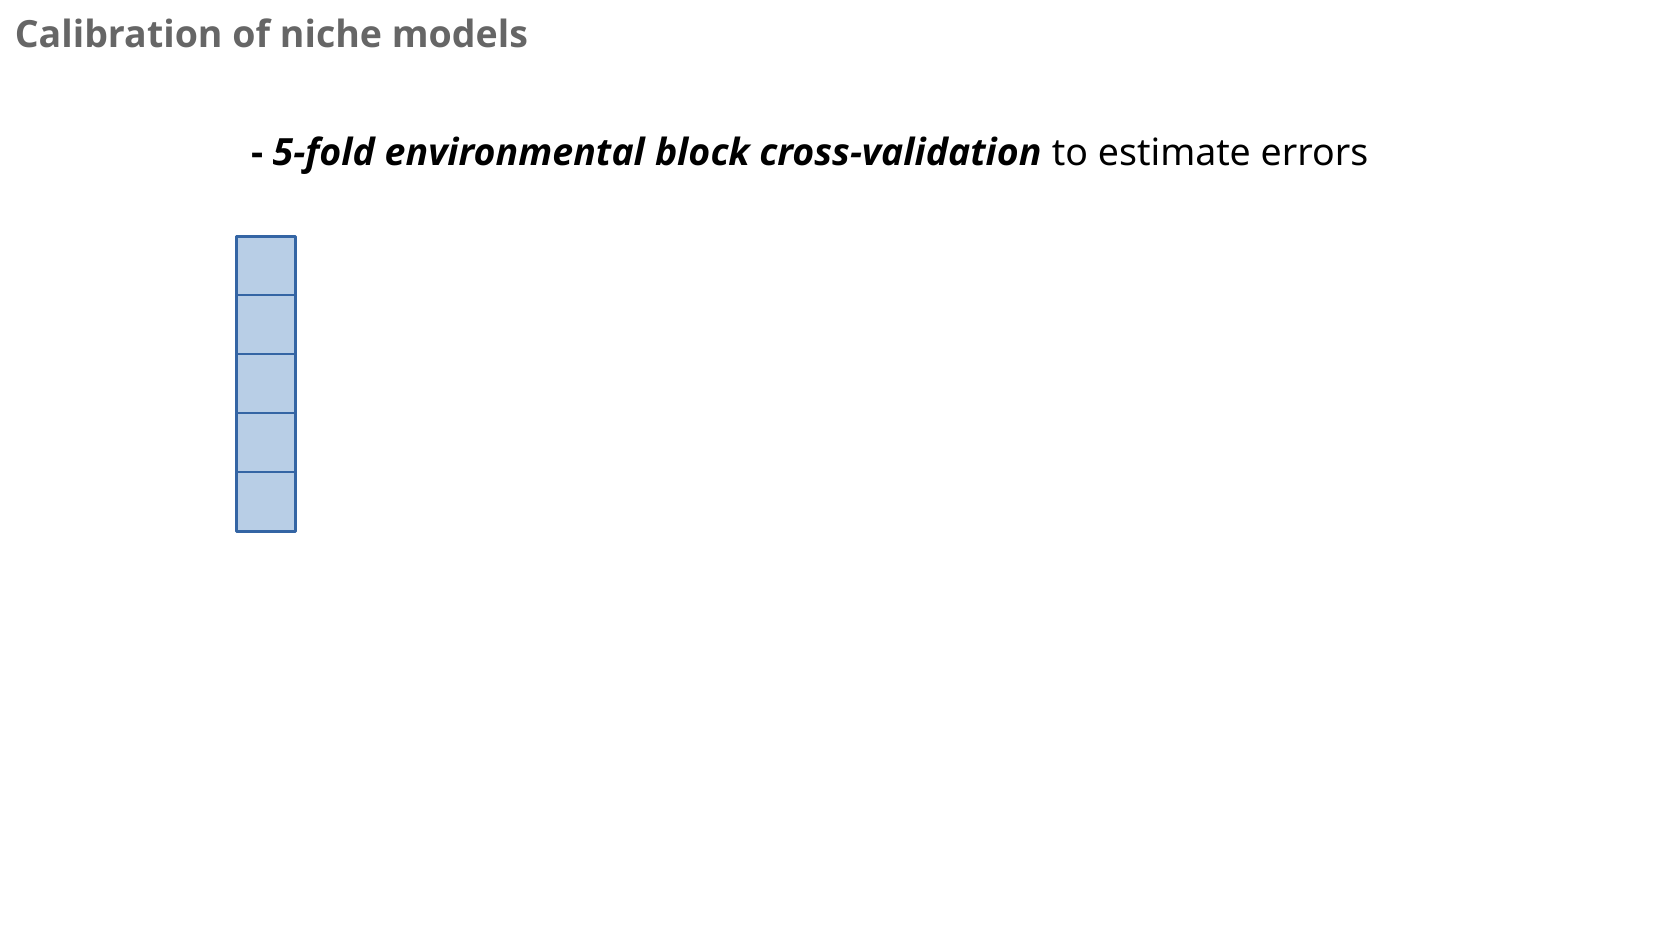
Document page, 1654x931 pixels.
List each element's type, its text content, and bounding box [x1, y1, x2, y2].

text_box [236, 355, 296, 413]
text_box - 5-fold environmental block cross-validation to estimate errors [236, 118, 1418, 827]
text_box Calibration of niche models [0, 0, 1654, 118]
text_box [236, 414, 296, 472]
text_box [236, 296, 296, 354]
text_box [236, 473, 296, 532]
text_box [236, 236, 296, 295]
